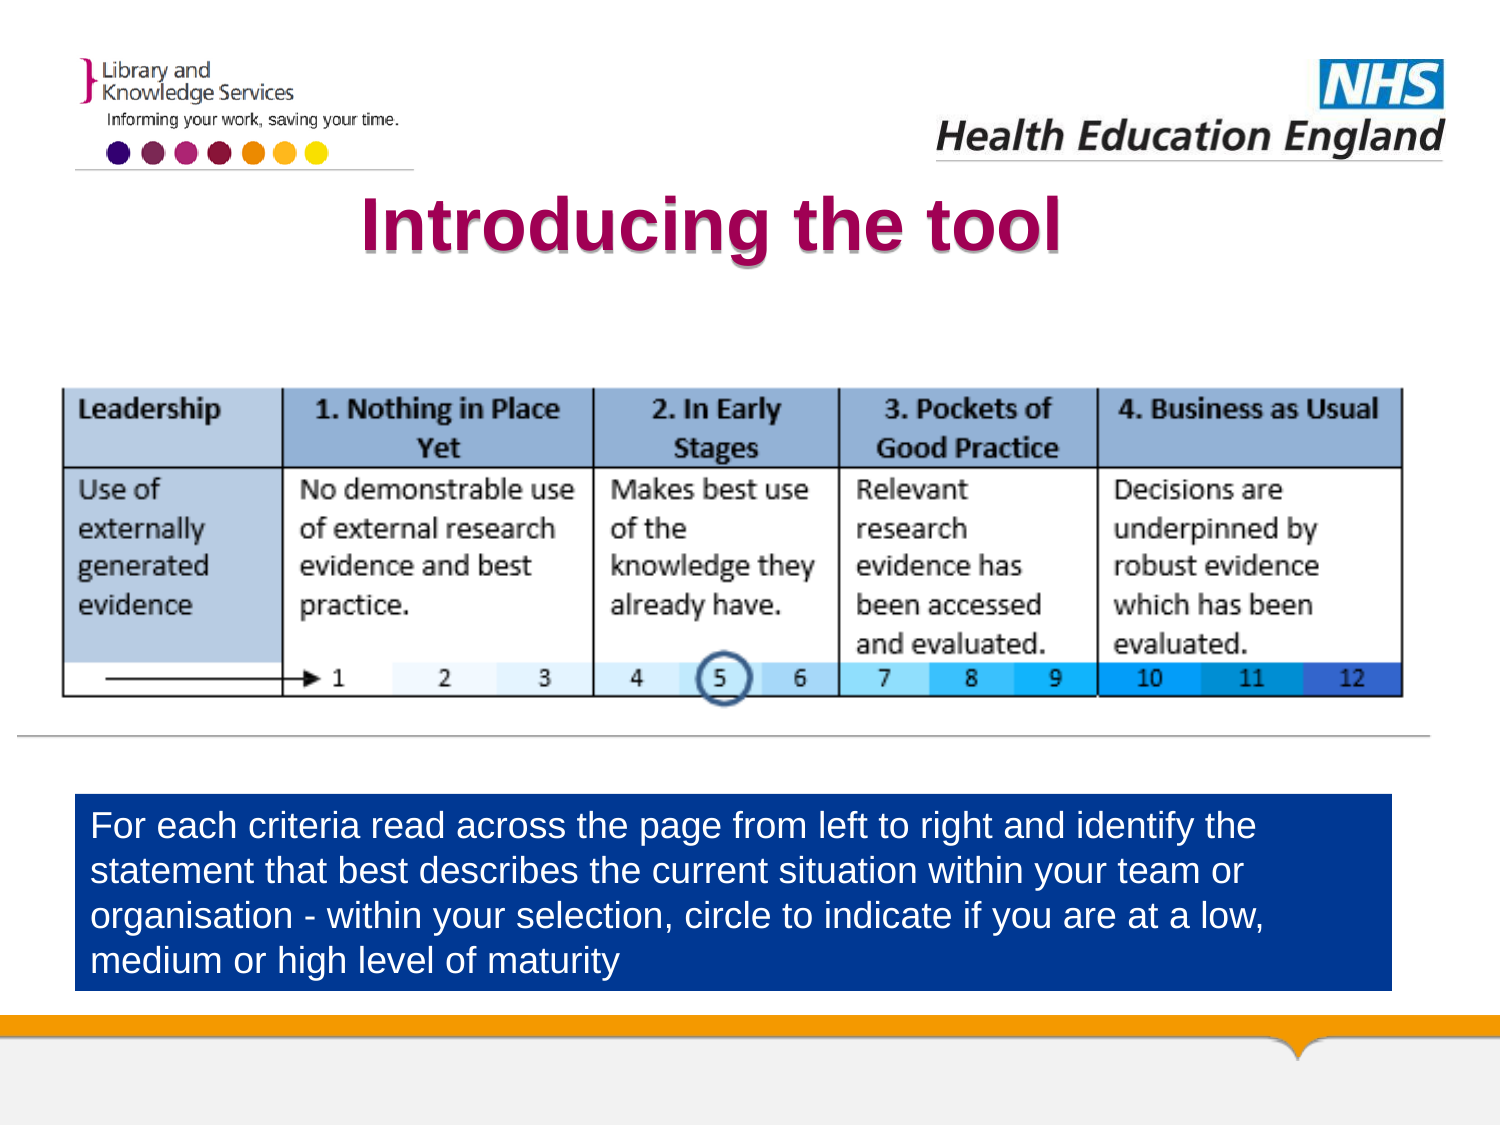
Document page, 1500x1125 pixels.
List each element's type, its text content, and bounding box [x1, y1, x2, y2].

title Introducing the tool [75, 176, 1432, 289]
picture [17, 332, 1432, 735]
text_box For each criteria read across the page from left to right and identify the statement that best describes the current situation within your team or organisation - within your selection, circle to indicate if you are at a low, medium or high level of maturity [75, 793, 1392, 991]
picture [75, 54, 416, 169]
